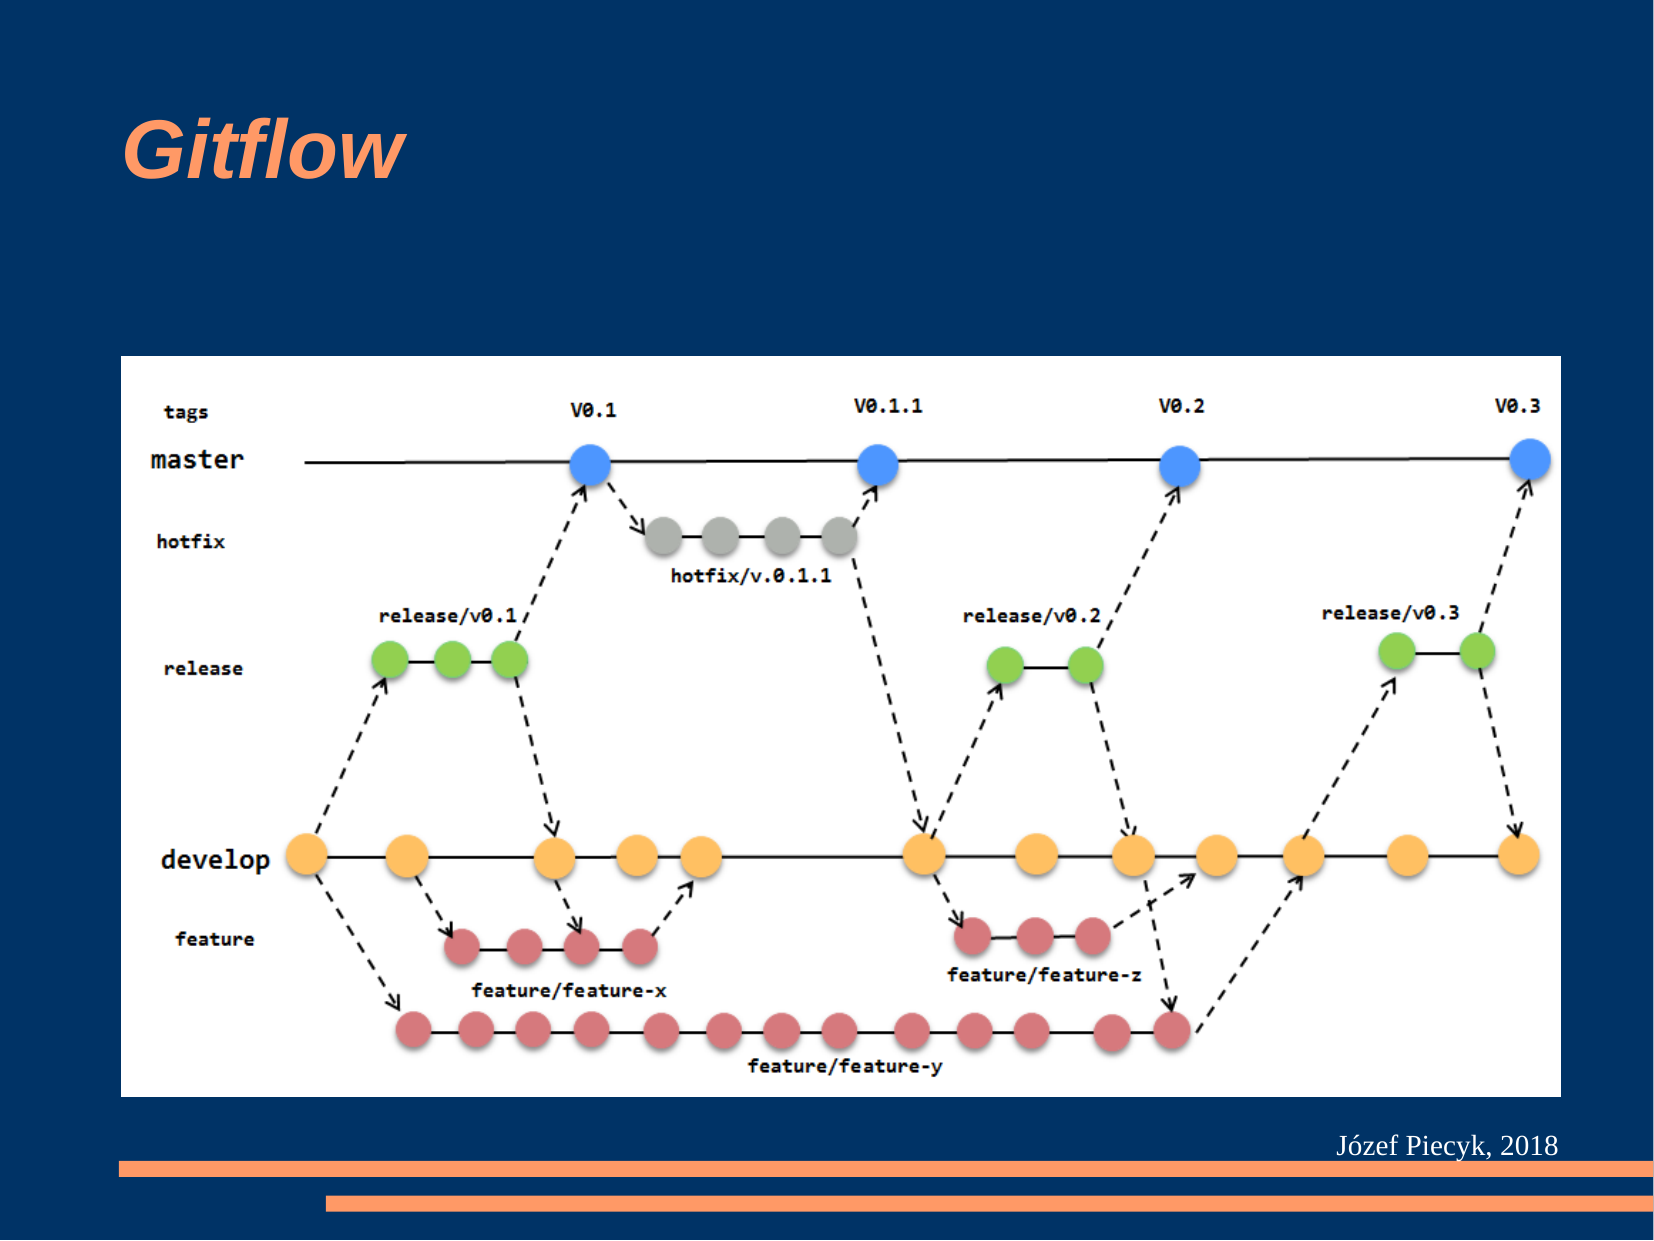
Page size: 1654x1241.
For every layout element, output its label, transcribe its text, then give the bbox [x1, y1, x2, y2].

picture [121, 356, 1561, 1098]
title Gitflow [121, 46, 1534, 254]
